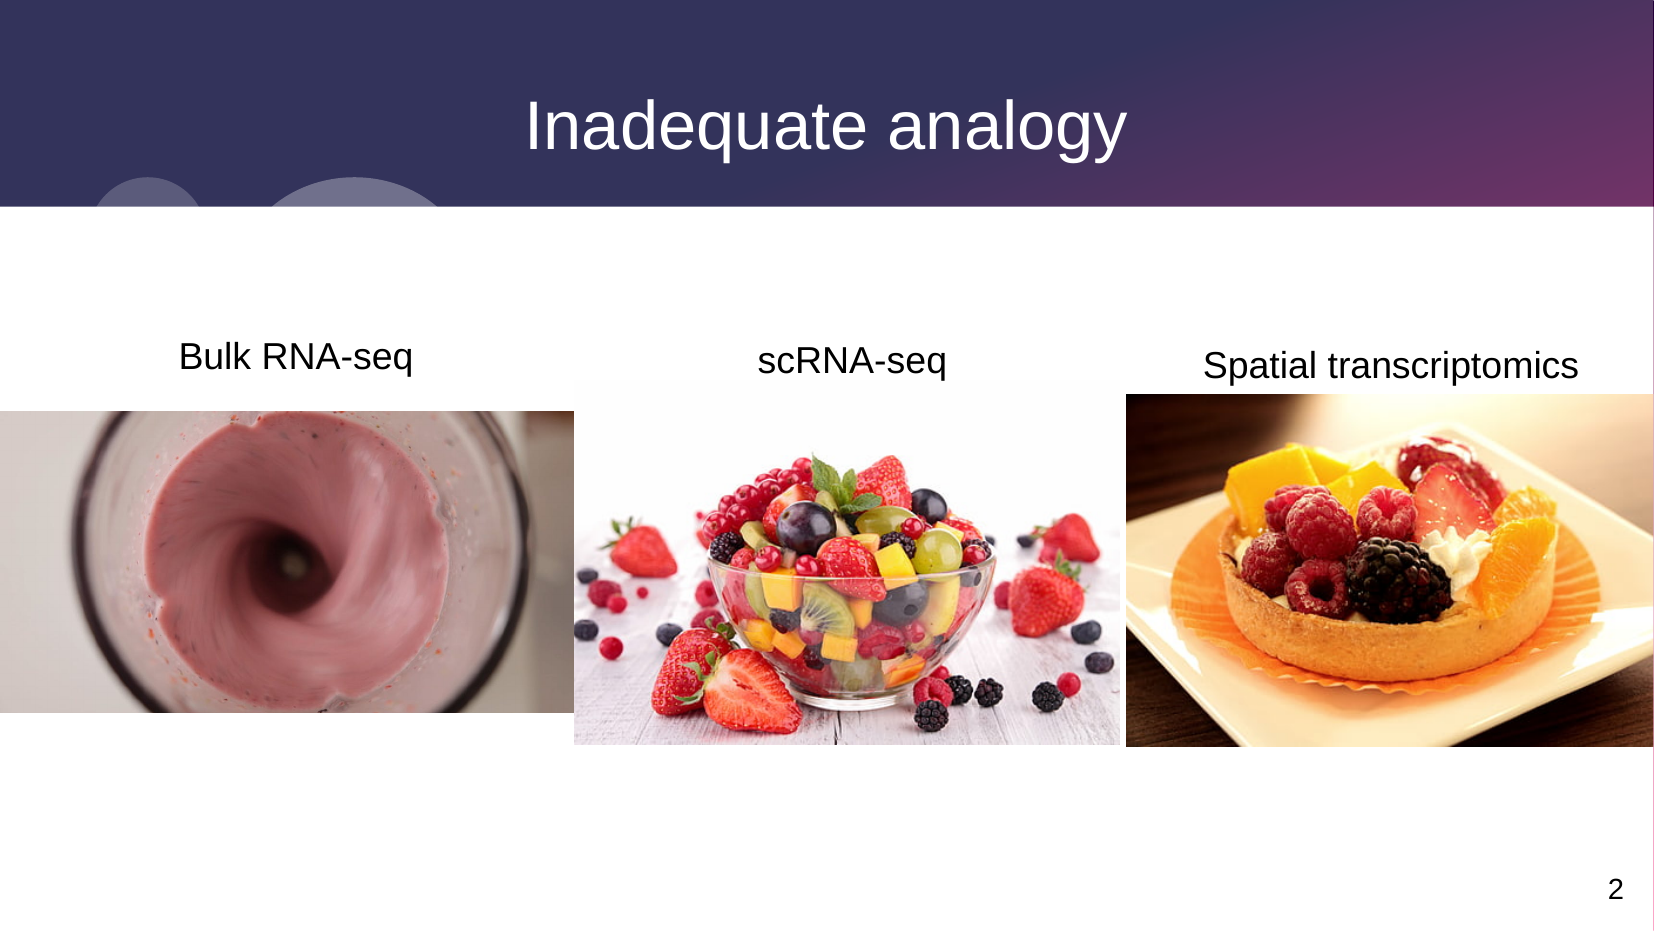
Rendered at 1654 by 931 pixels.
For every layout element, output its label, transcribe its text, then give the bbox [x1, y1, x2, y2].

picture [0, 380, 1120, 745]
text_box Spatial transcriptomics [1188, 337, 1595, 395]
text_box Bulk RNA-seq [163, 328, 429, 386]
text_box scRNA-seq [742, 332, 962, 389]
title Inadequate analogy [88, 44, 1565, 207]
picture [1126, 394, 1654, 747]
